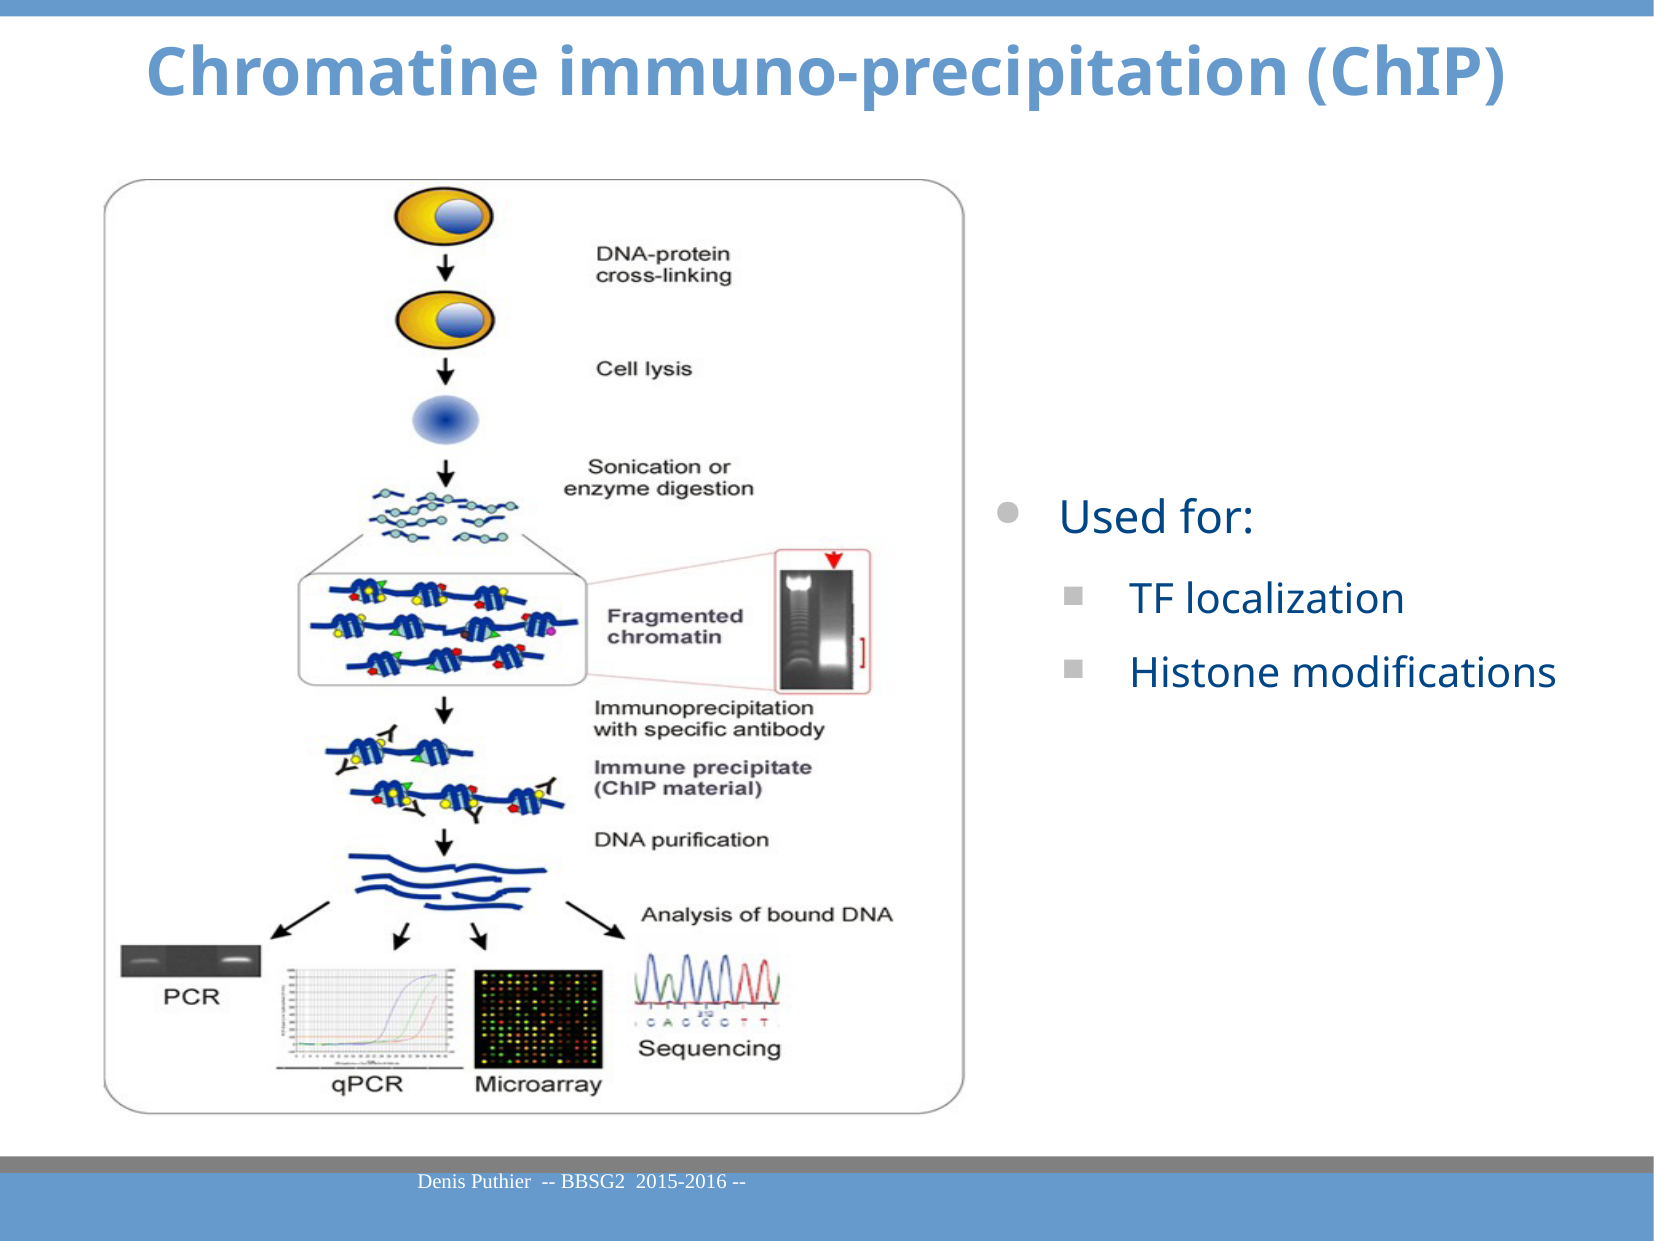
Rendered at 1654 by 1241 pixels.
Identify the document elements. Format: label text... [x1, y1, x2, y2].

picture [103, 179, 967, 1117]
list Used for: TF localization Histone modifications [975, 487, 1654, 1208]
title Chromatine immuno-precipitation (ChIP) [0, 5, 1654, 133]
